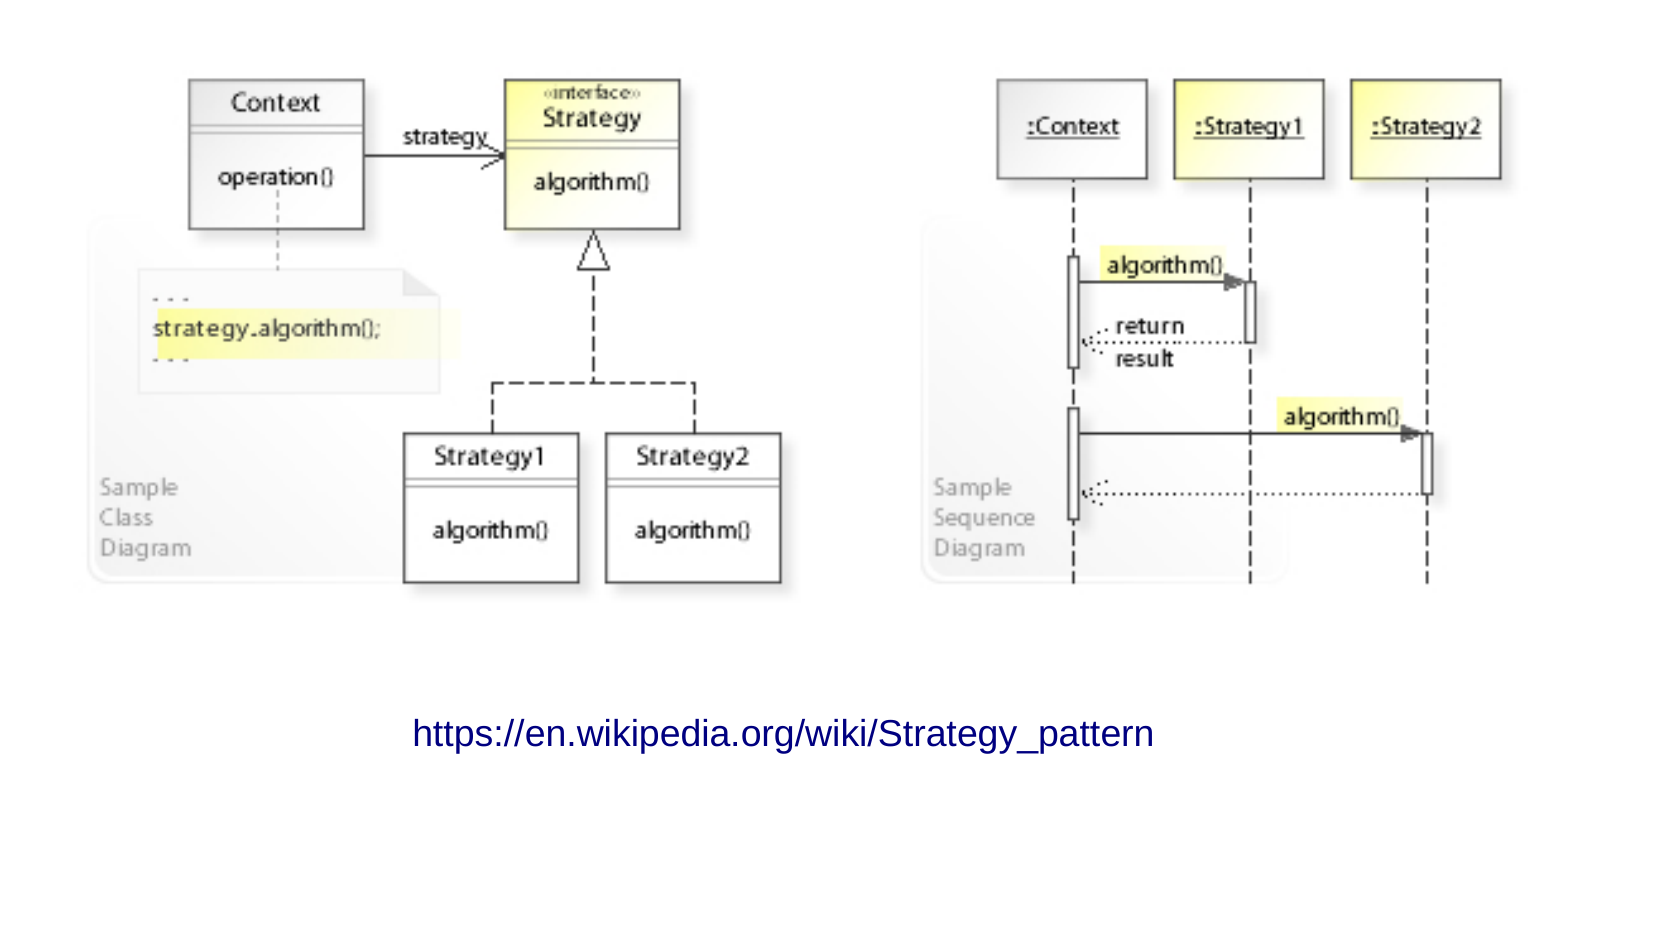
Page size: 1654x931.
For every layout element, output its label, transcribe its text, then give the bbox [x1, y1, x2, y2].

picture [12, 29, 1654, 636]
text_box https://en.wikipedia.org/wiki/Strategy_pattern [397, 705, 1171, 762]
